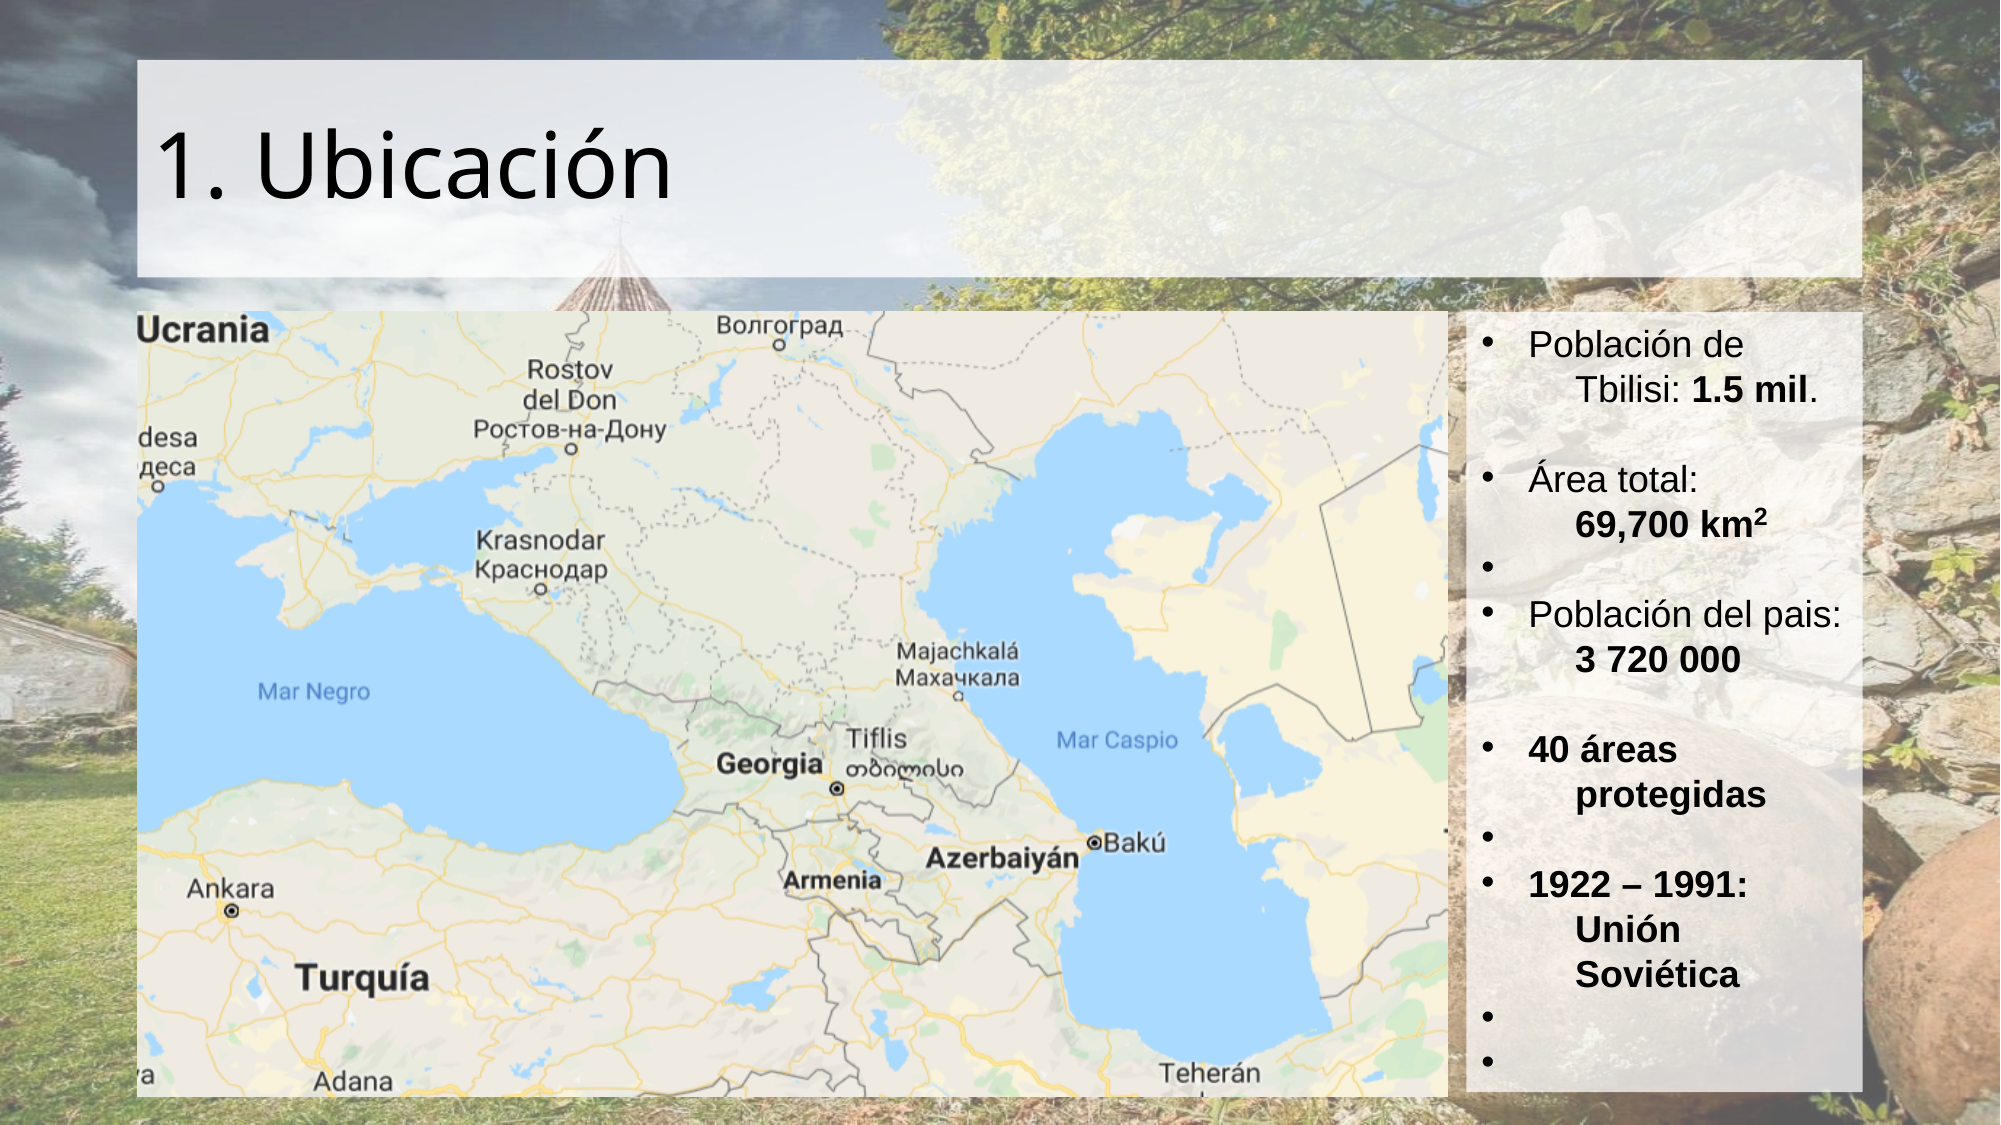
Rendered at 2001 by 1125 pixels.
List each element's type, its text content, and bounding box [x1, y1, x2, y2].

title 1. Ubicación [137, 59, 1863, 278]
picture [137, 311, 1448, 1097]
text_box Población de Tbilisi: 1.5 mil. Área total: 69,700 km2 Población del pais: 3 720 000 40 áreas protegidas 1922 – 1991: Unión Soviética [1466, 311, 1863, 1055]
